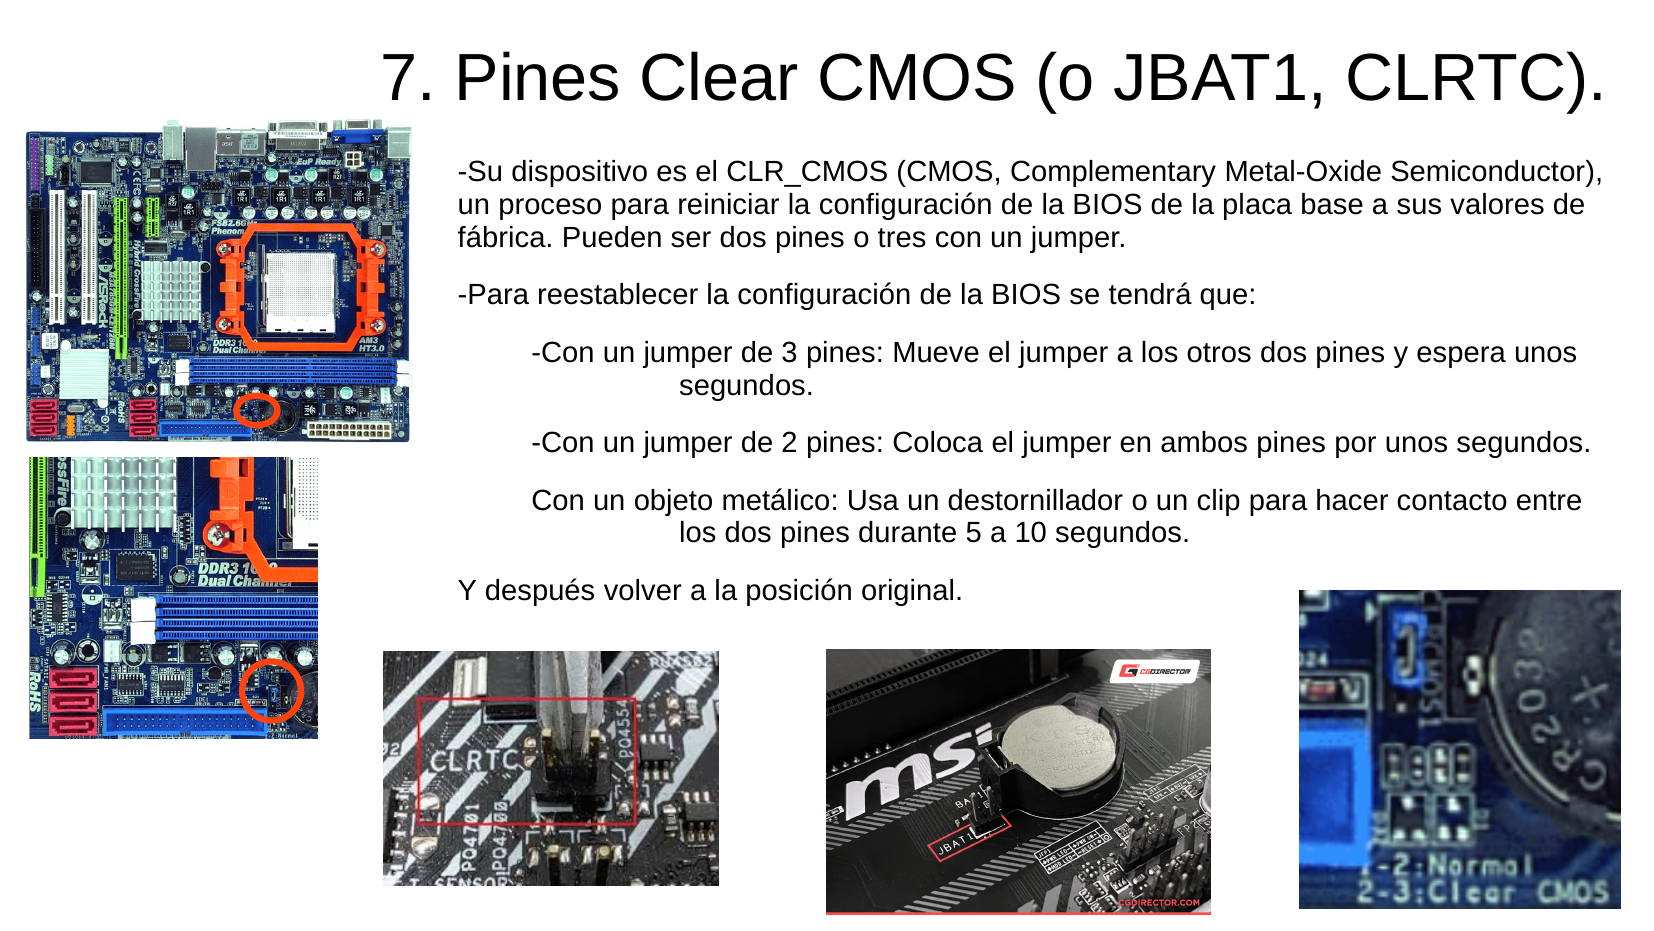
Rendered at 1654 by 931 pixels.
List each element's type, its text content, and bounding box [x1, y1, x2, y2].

picture [1299, 590, 1621, 909]
text_box -Su dispositivo es el CLR_CMOS (CMOS, Complementary Metal-Oxide Semiconductor), un proceso para reiniciar la configuración de la BIOS de la placa base a sus valores de fábrica. Pueden ser dos pines o tres con un jumper. -Para reestablecer la configuración de la BIOS se tendrá que: -Con un jumper de 3 pines: Mueve el jumper a los otros dos pines y espera unos segundos. -Con un jumper de 2 pines: Coloca el jumper en ambos pines por unos segundos. Con un objeto metálico: Usa un destornillador o un clip para hacer contacto entre los dos pines durante 5 a 10 segundos. Y después volver a la posición original. [442, 147, 1625, 726]
title 7. Pines Clear CMOS (o JBAT1, CLRTC). [120, 0, 1609, 156]
picture [383, 651, 719, 886]
picture [29, 457, 318, 739]
picture [23, 118, 414, 443]
picture [826, 649, 1211, 915]
